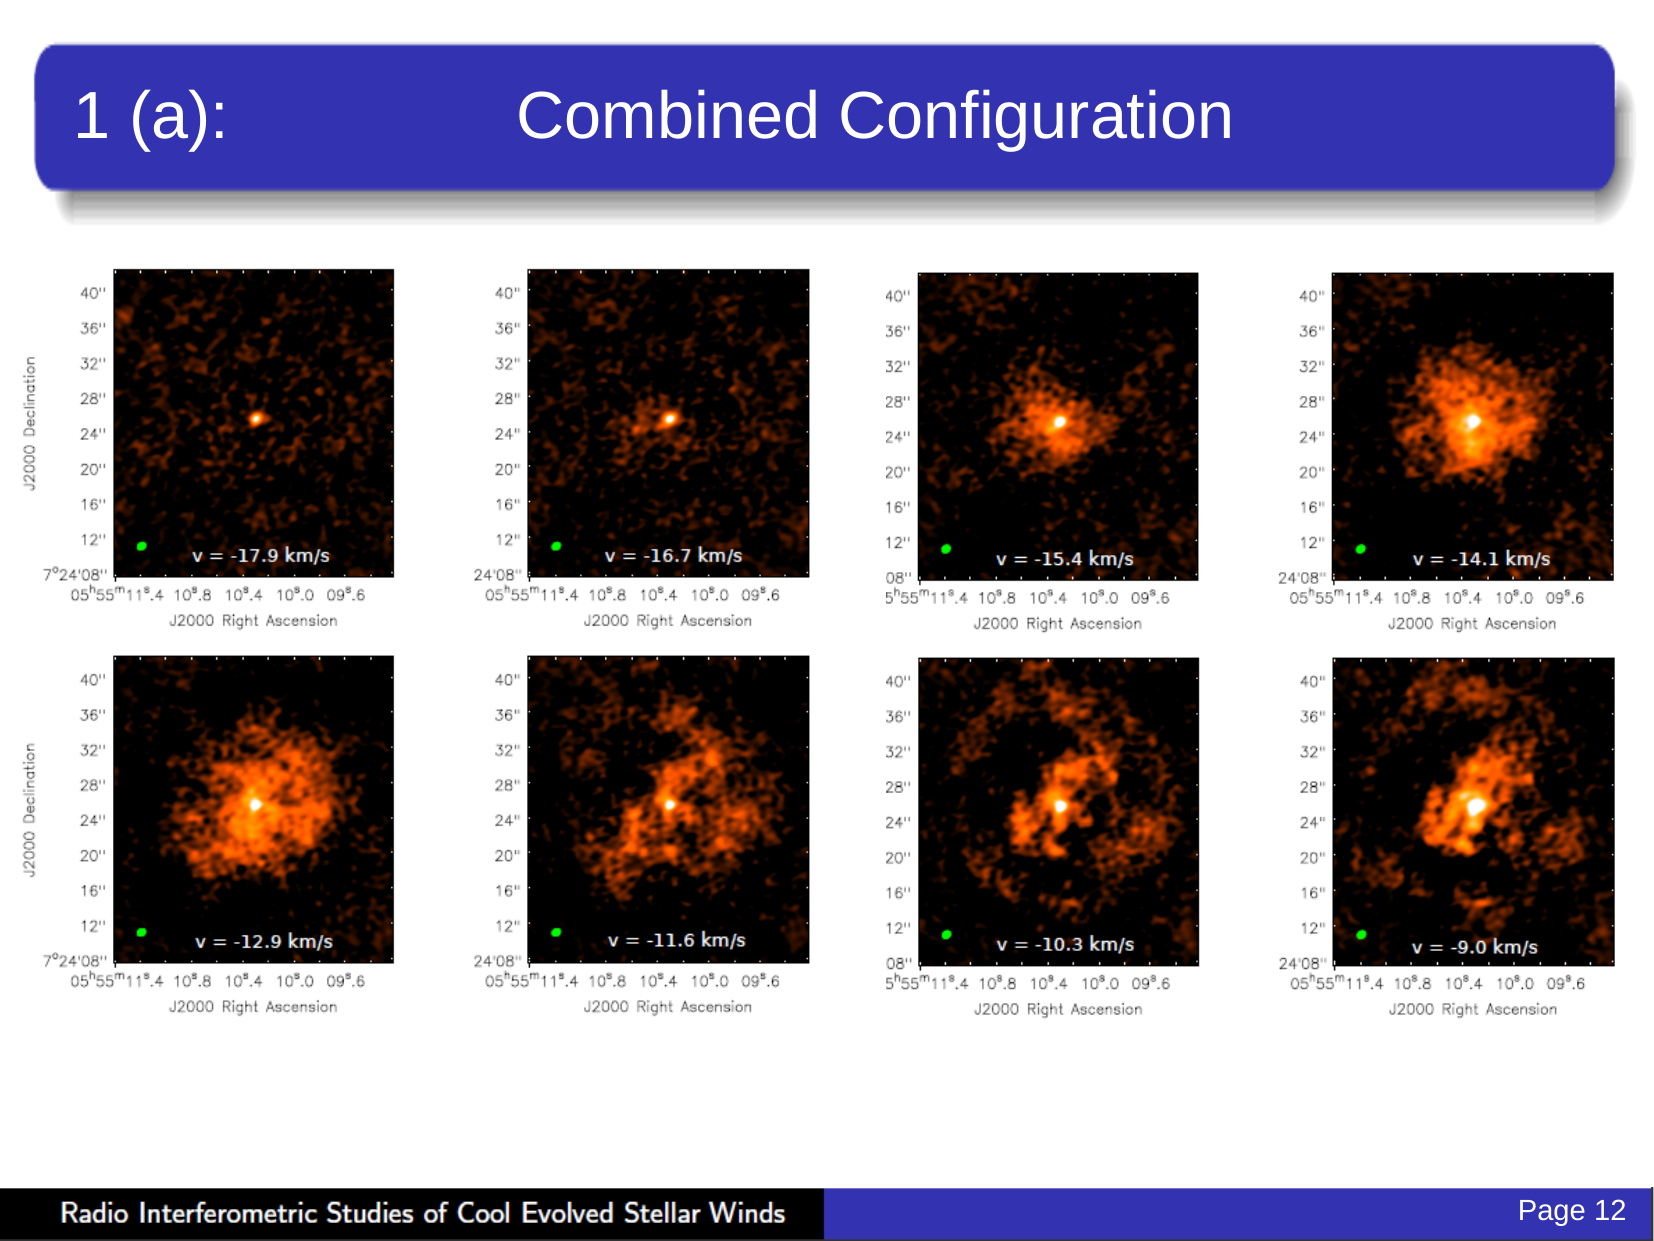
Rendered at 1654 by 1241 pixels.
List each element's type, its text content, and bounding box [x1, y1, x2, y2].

picture [0, 1187, 1654, 1241]
picture [0, 265, 1654, 646]
picture [0, 653, 1654, 1032]
text_box Page 12 [814, 1187, 1642, 1235]
text_box 1 (a): Combined Configuration [59, 70, 1595, 236]
picture [23, 29, 1648, 237]
